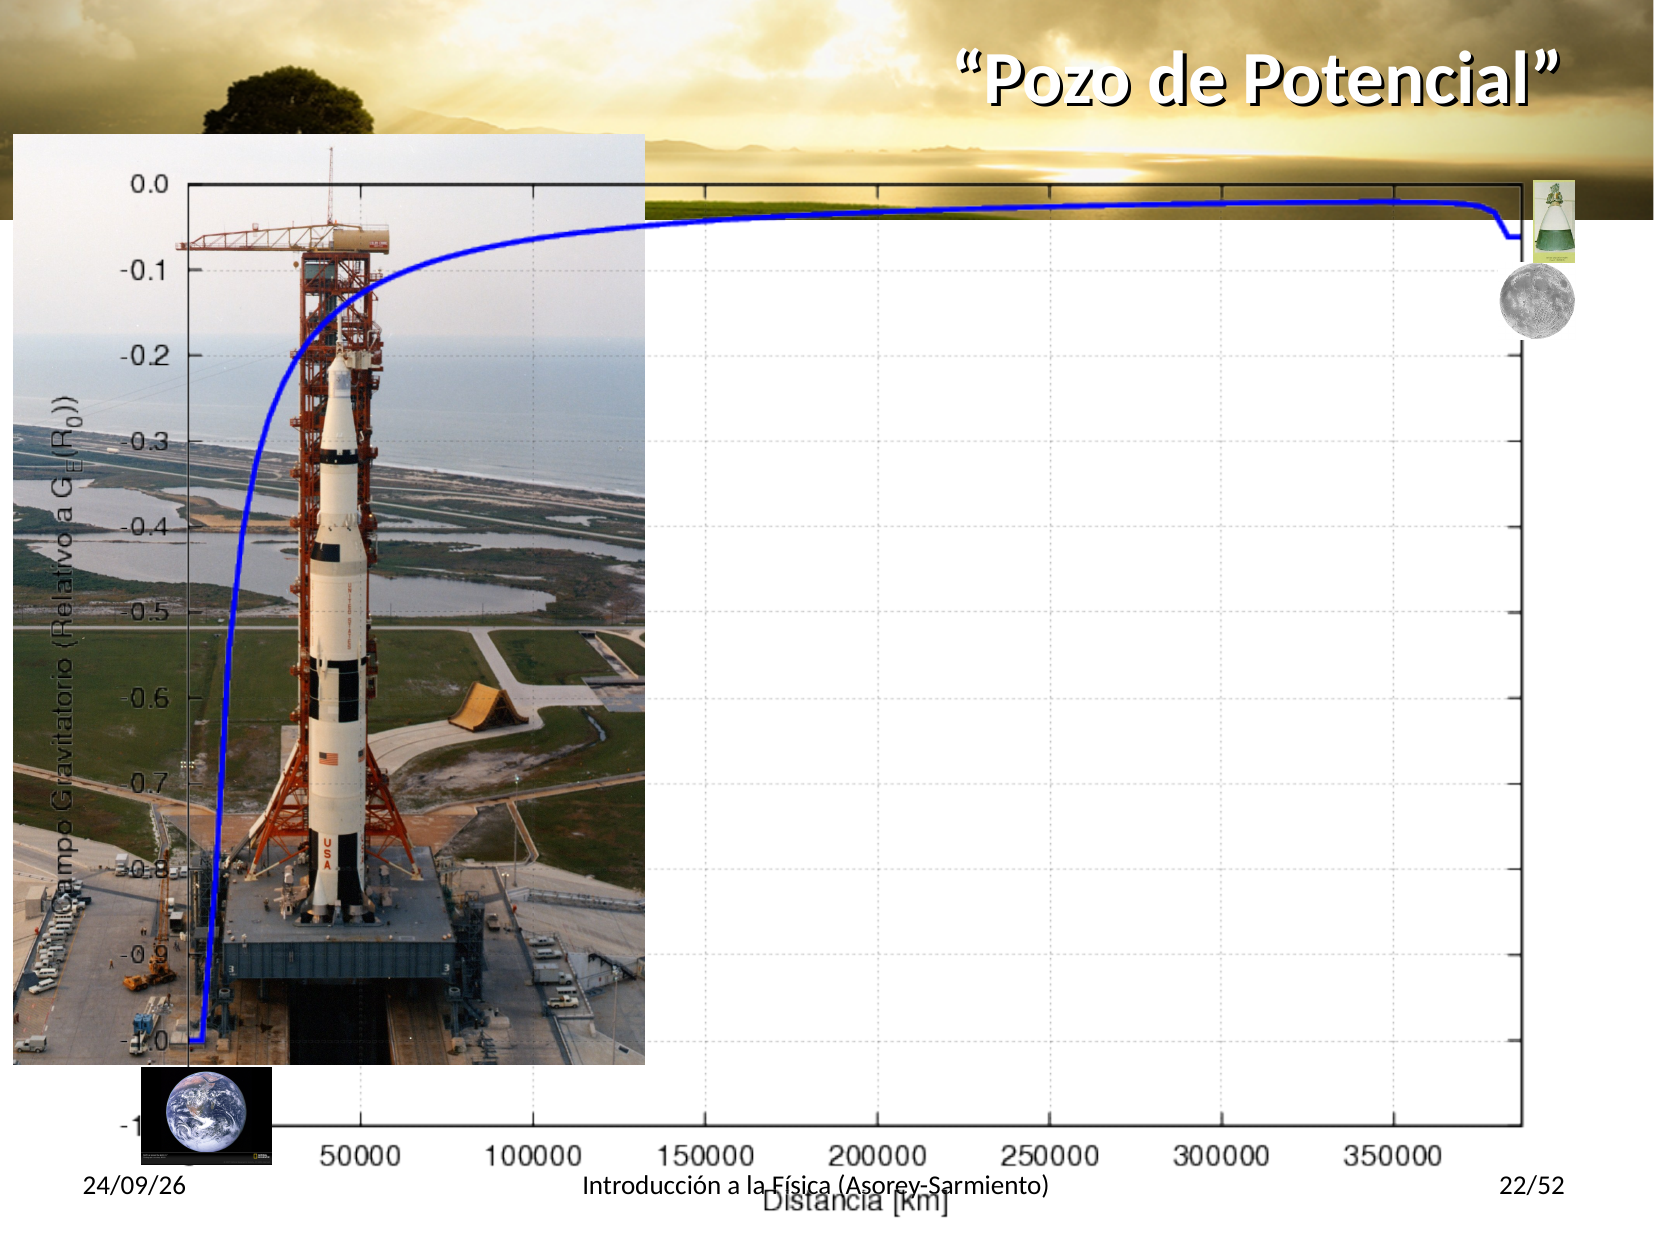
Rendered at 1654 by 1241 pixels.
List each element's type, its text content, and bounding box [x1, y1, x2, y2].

picture [0, 0, 1654, 1222]
title “Pozo de Potencial” [75, 19, 1564, 151]
